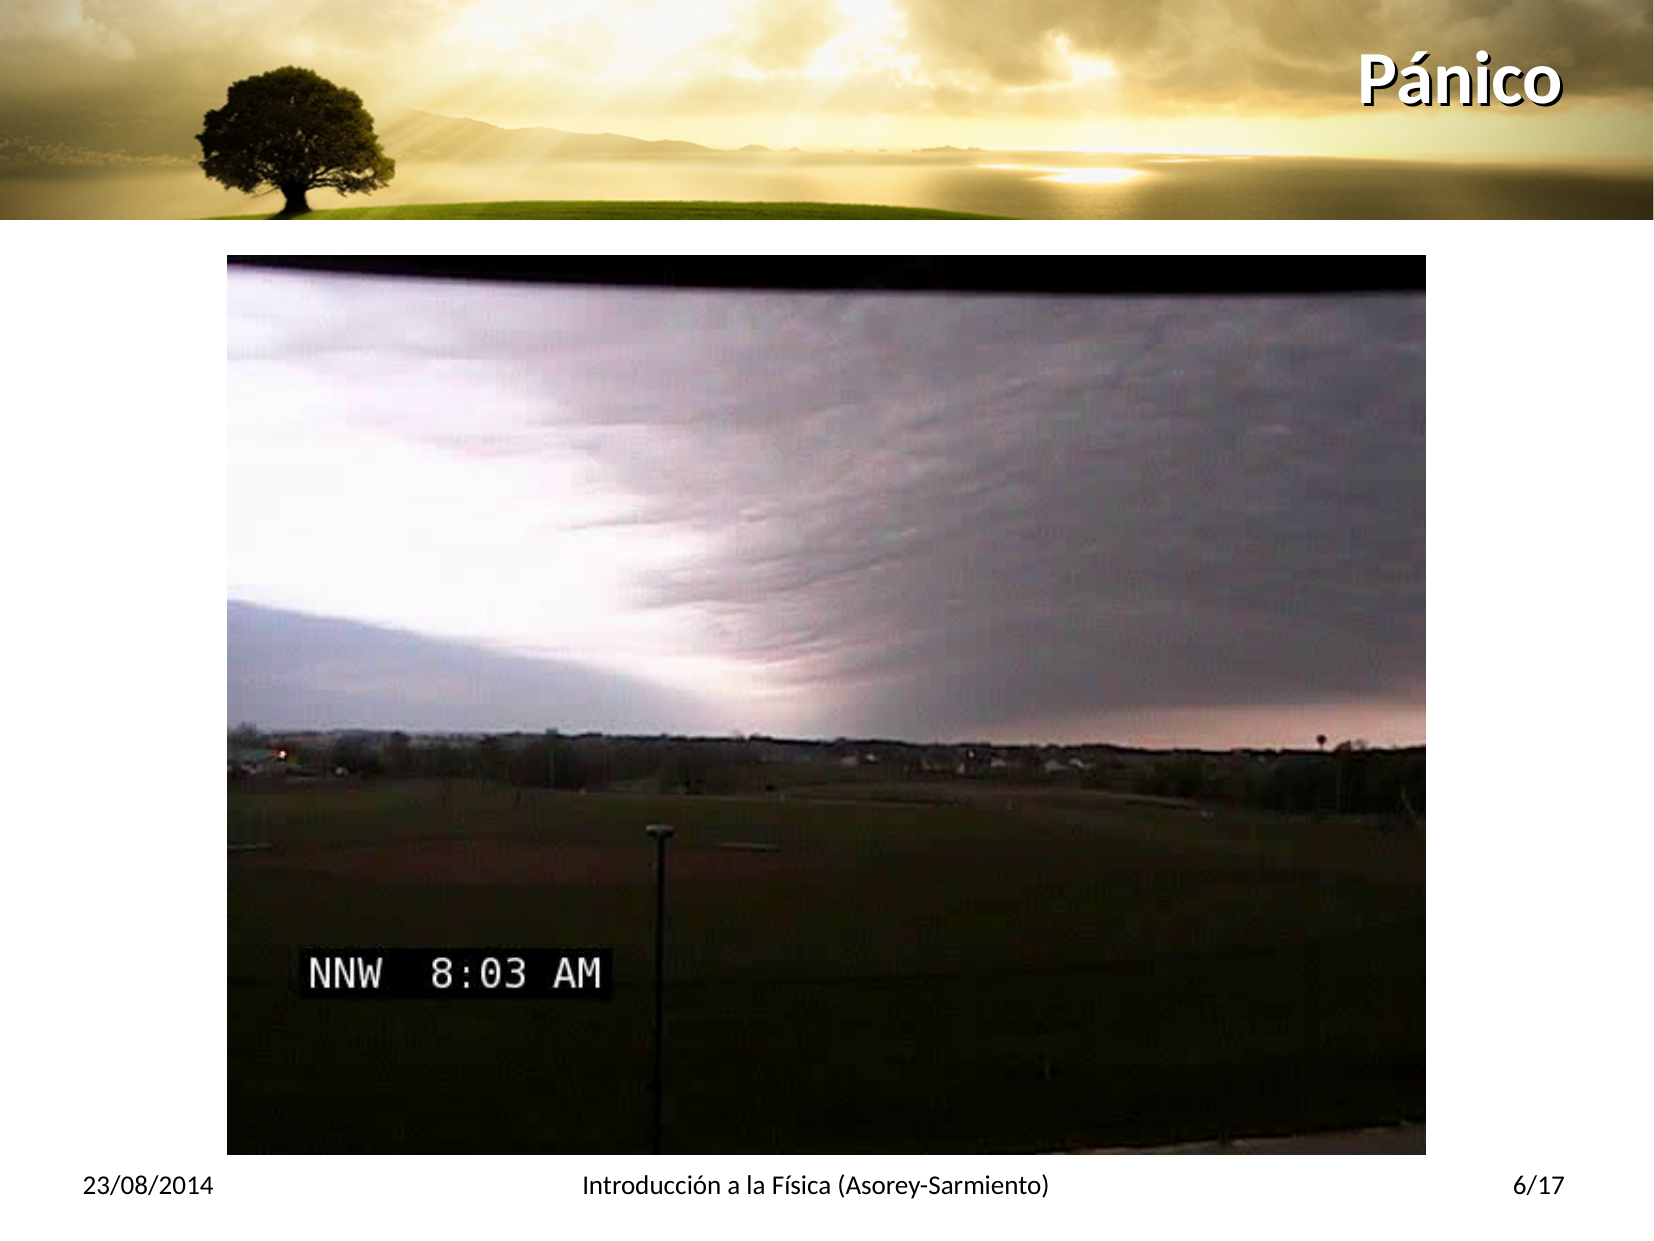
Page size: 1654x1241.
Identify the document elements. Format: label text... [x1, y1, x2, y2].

text_box [226, 255, 1427, 1156]
picture [0, 0, 1654, 220]
title Pánico [75, 19, 1564, 151]
